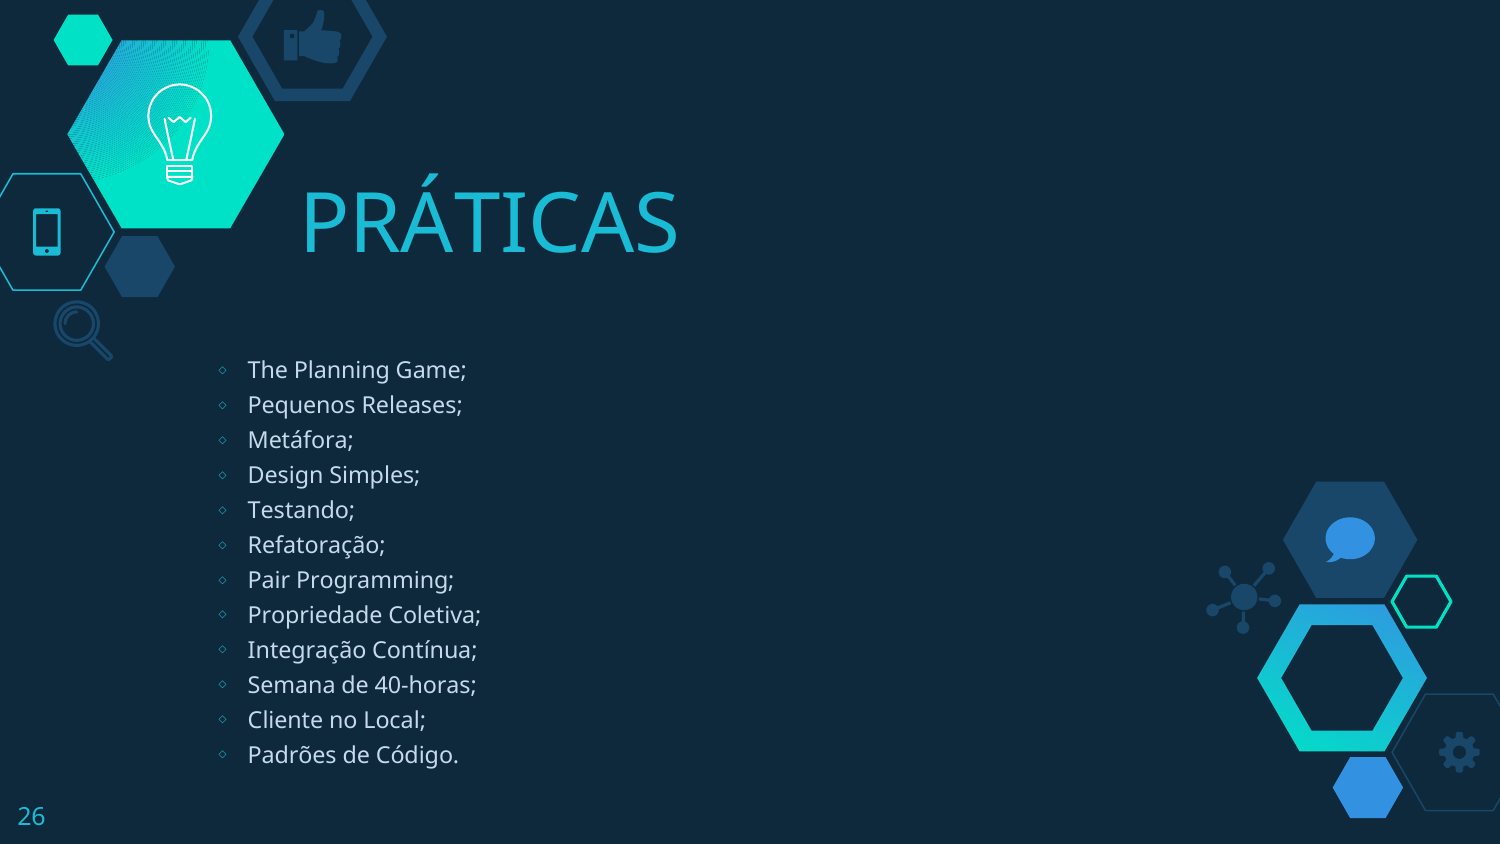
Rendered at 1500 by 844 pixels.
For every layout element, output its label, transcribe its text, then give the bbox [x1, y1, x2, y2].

list The Planning Game; Pequenos Releases; Metáfora; Design Simples; Testando; Refatoração; Pair Programming; Propriedade Coletiva; Integração Contínua; Semana de 40-horas; Cliente no Local; Padrões de Código. [177, 340, 1253, 786]
title PRÁTICAS [284, 138, 1147, 285]
text_box 26 [2, 785, 93, 844]
